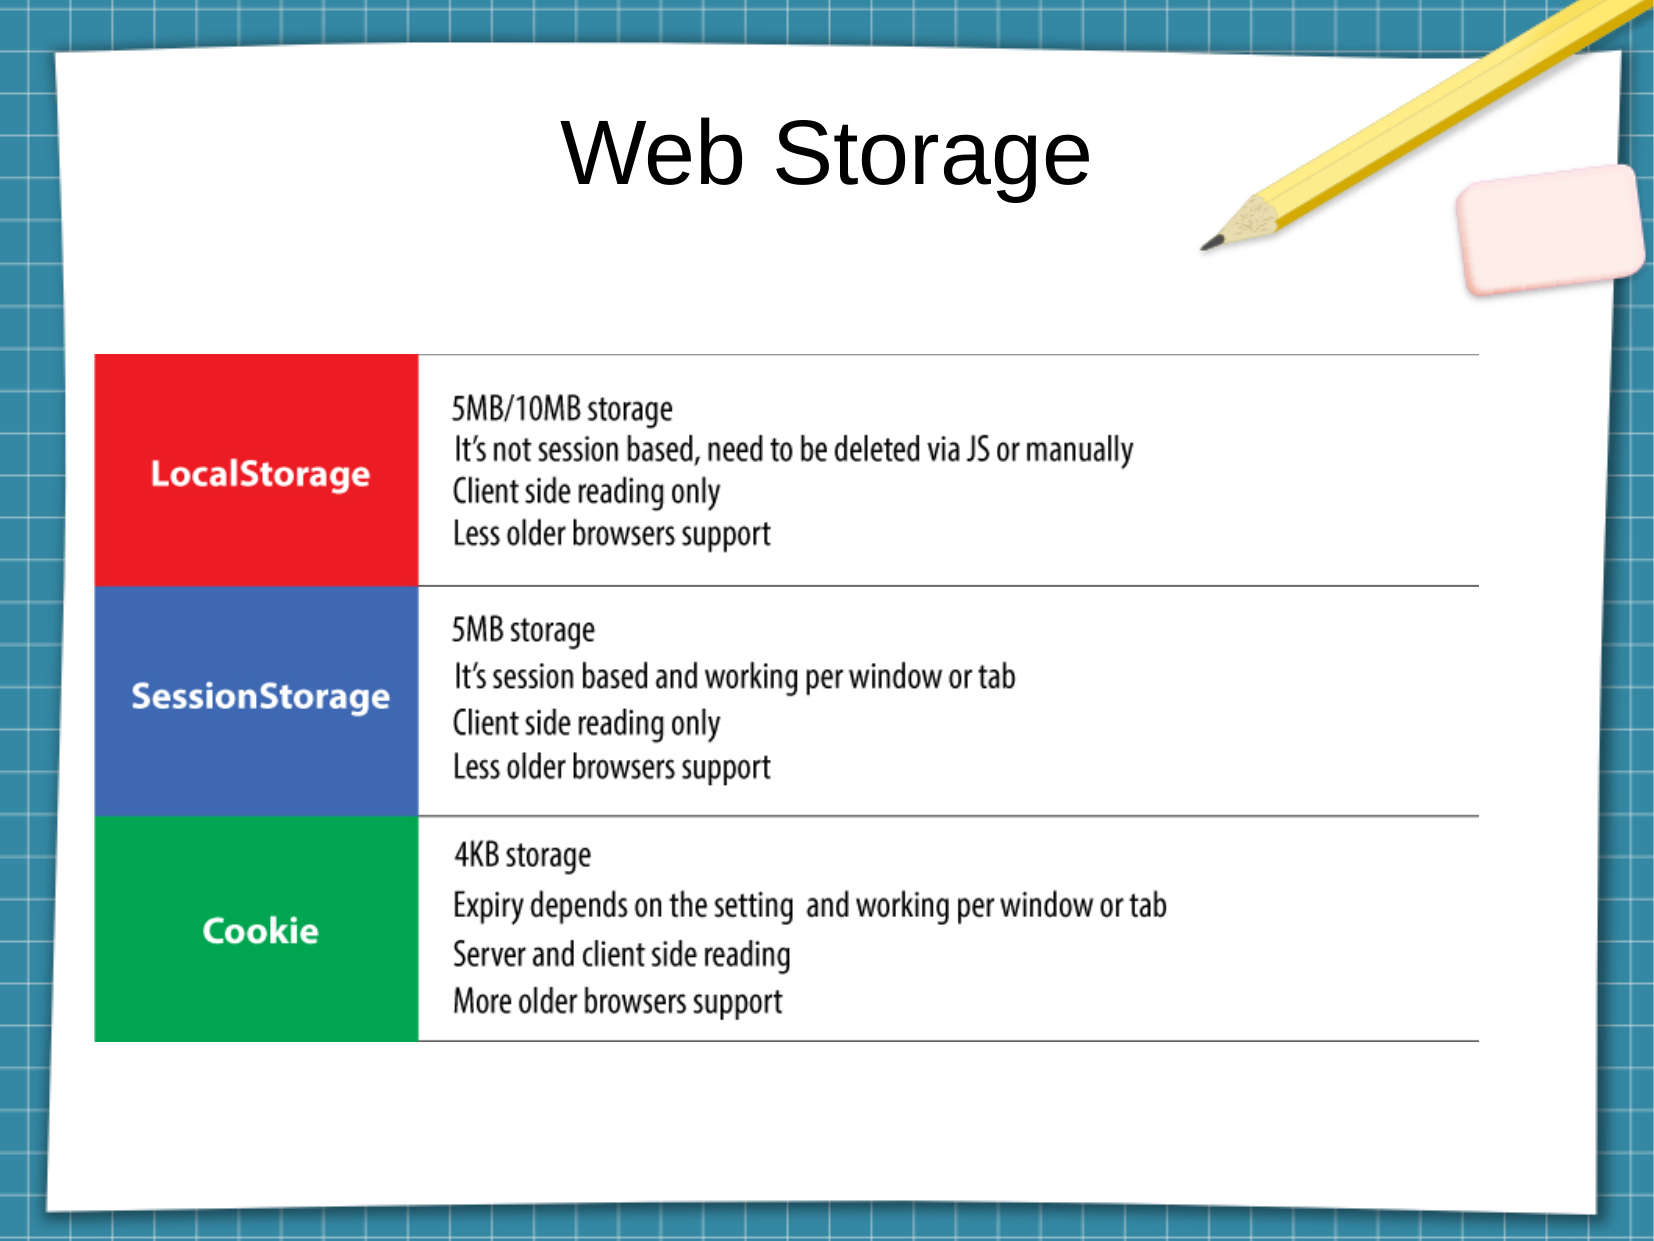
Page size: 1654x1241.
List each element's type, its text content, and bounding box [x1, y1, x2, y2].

picture [0, 0, 1654, 1241]
title Web Storage [82, 49, 1571, 257]
